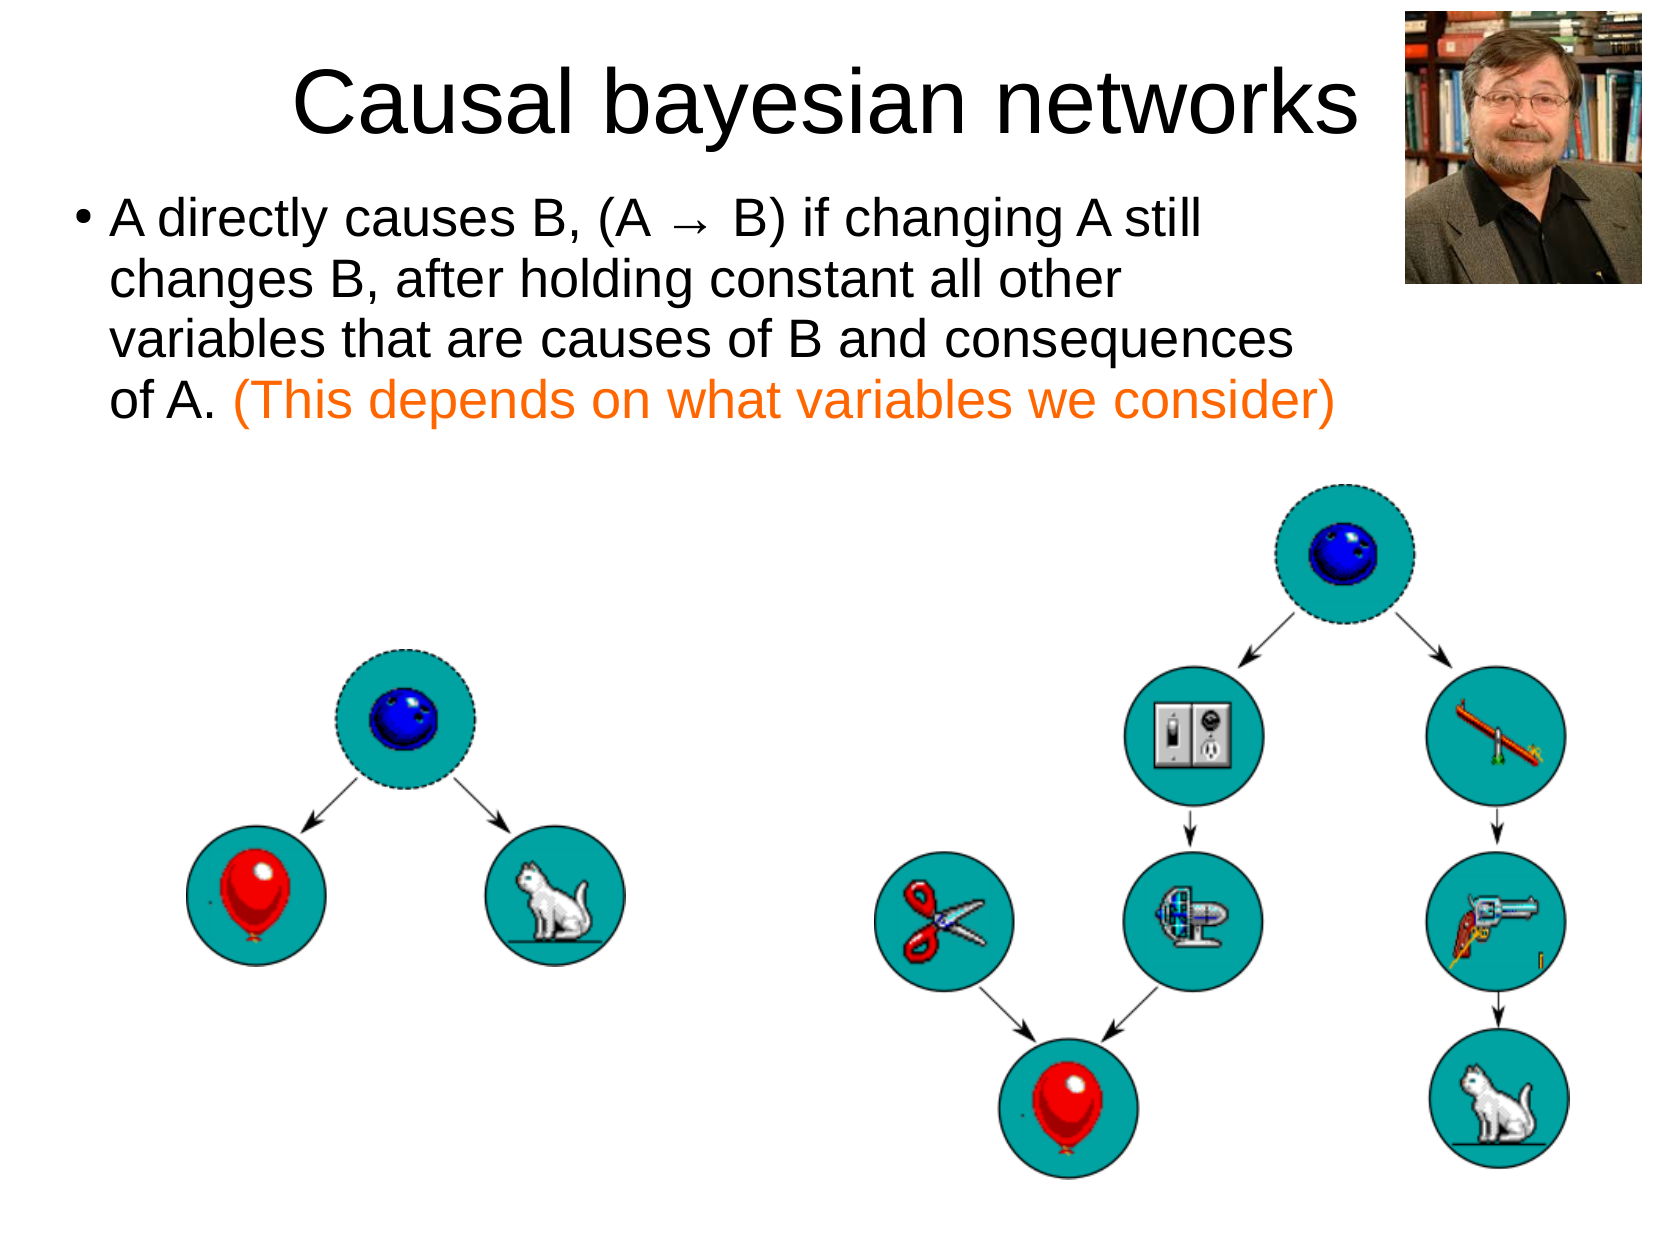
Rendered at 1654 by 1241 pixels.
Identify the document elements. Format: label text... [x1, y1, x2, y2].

text_box A directly causes B, (A → B) if changing A still changes B, after holding constant all other variables that are causes of B and consequences of A. (This depends on what variables we consider) [59, 119, 1359, 498]
picture [874, 484, 1570, 1180]
picture [1405, 11, 1642, 284]
picture [186, 649, 626, 967]
title Causal bayesian networks [82, 11, 1571, 296]
